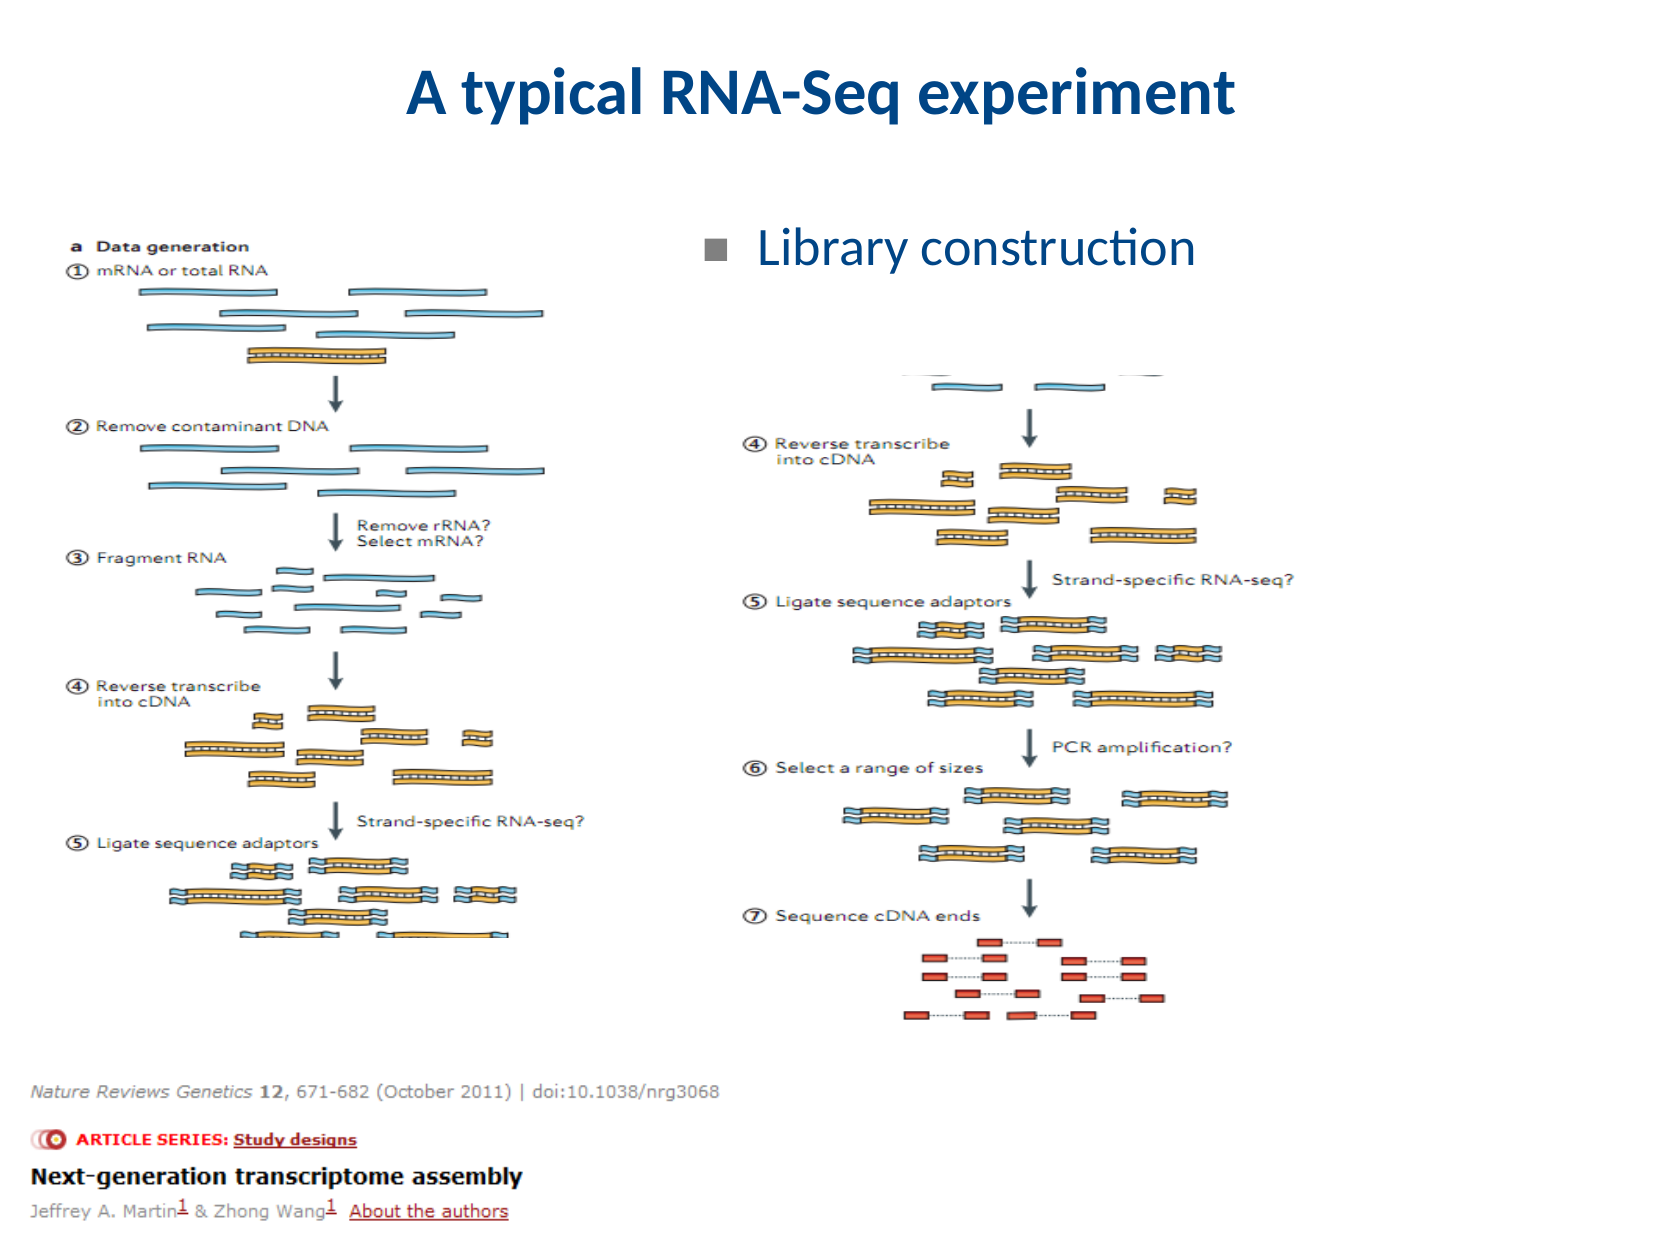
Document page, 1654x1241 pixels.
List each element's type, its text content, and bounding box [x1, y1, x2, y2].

list Library construction [686, 225, 1654, 1044]
picture [712, 375, 1351, 1033]
title A typical RNA-Seq experiment [85, 18, 1574, 177]
picture [37, 225, 638, 938]
picture [26, 1073, 770, 1224]
